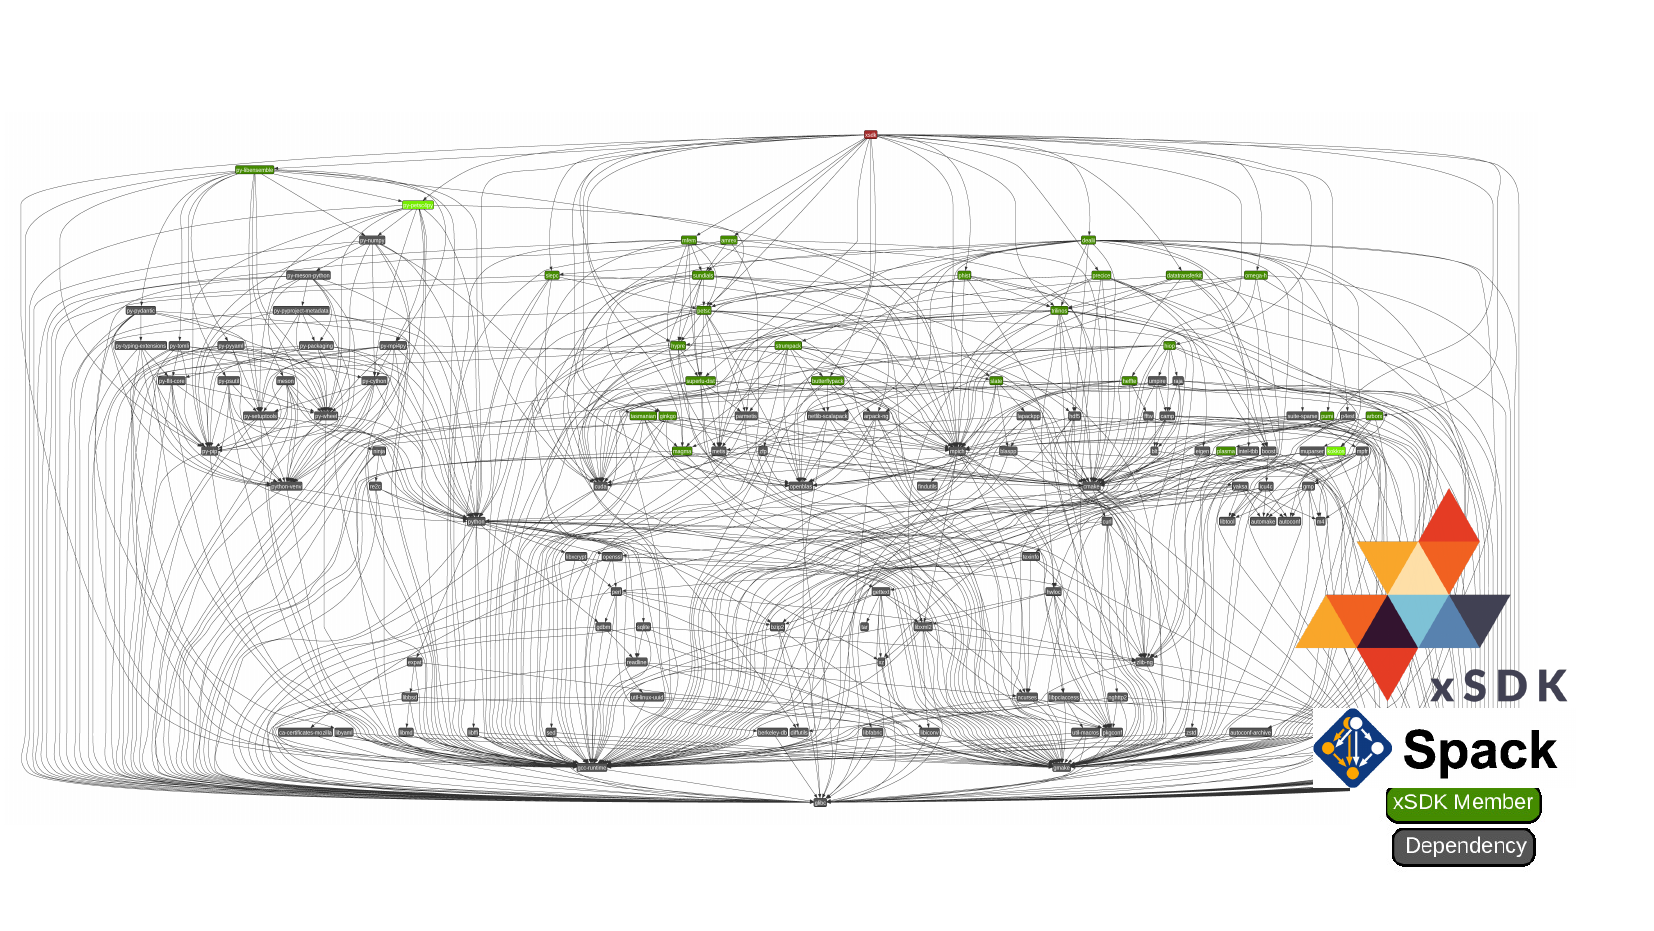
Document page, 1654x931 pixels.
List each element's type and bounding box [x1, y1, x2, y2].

picture [4, 112, 1576, 901]
